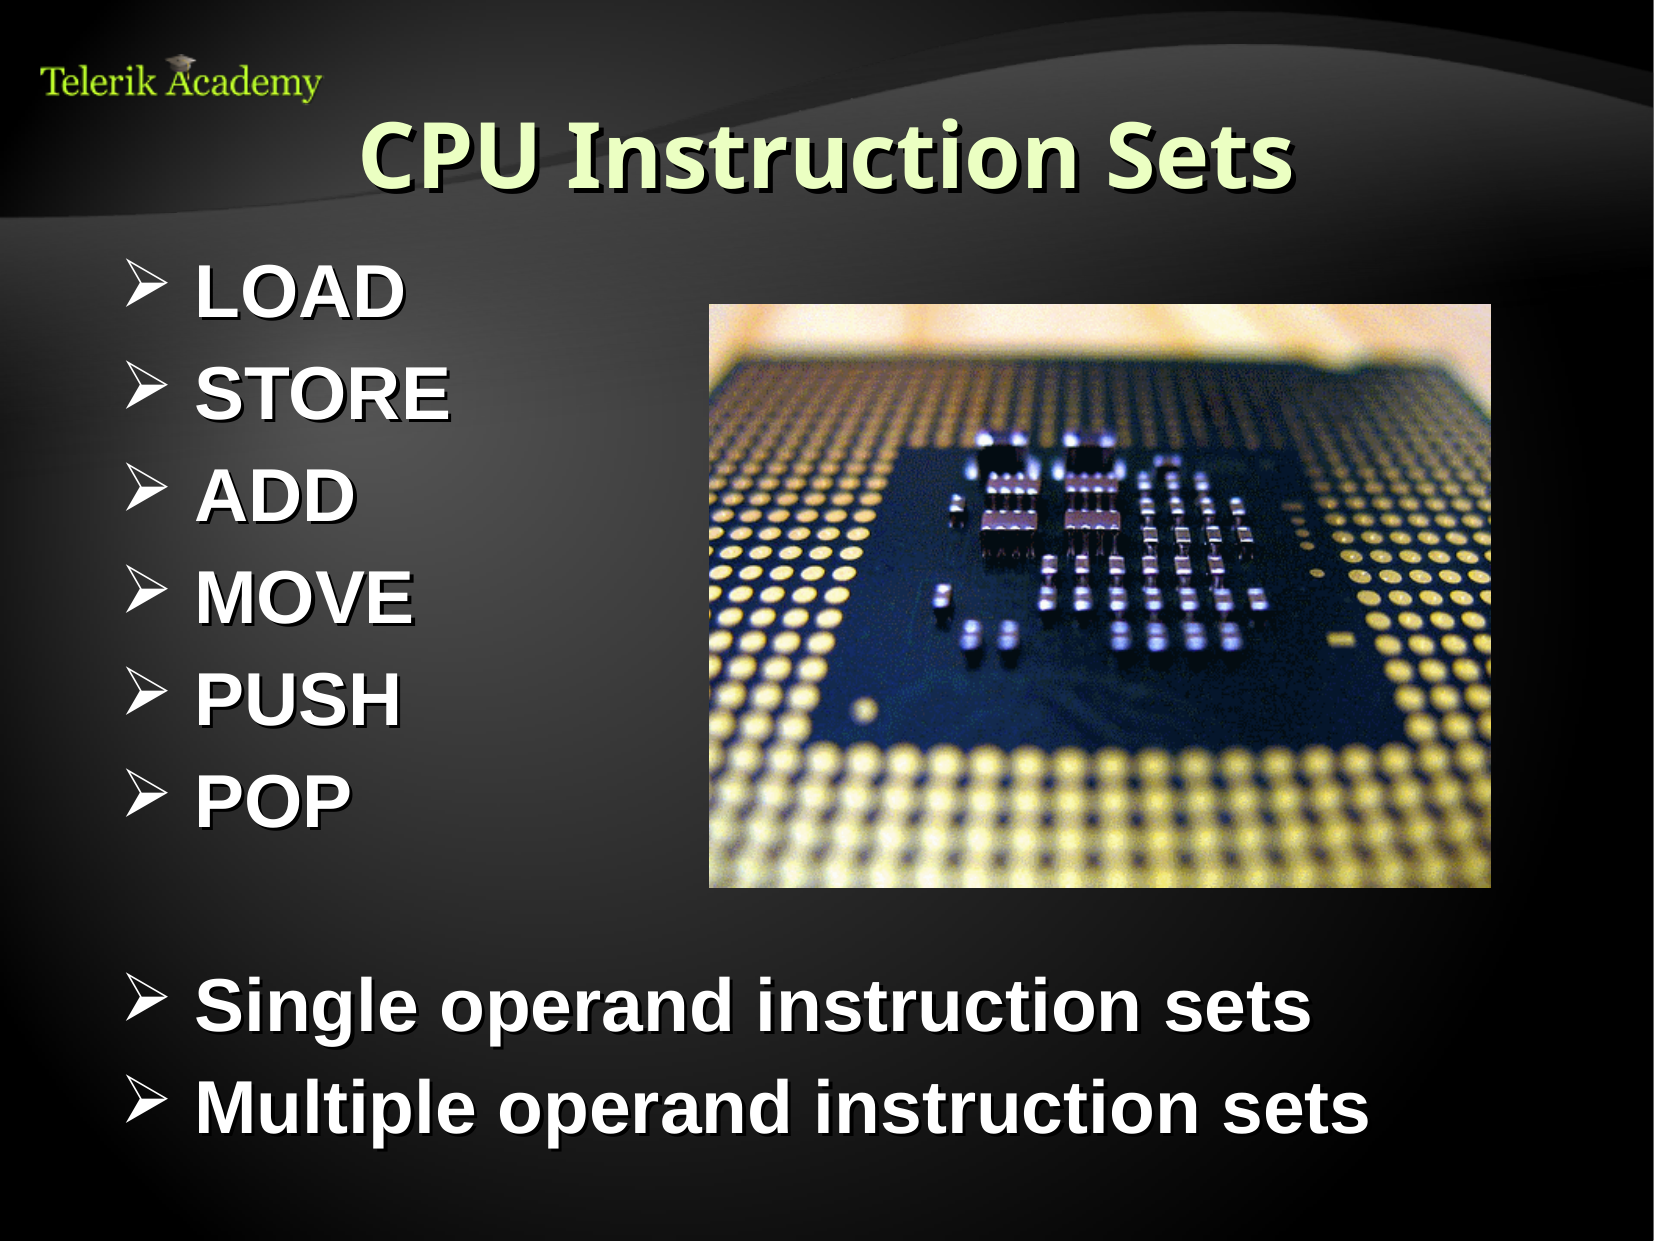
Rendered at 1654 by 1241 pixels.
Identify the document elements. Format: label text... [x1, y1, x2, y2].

title CPU Instruction Sets [82, 49, 1571, 257]
picture [0, 0, 1654, 1241]
subtitle LOAD STORE ADD MOVE PUSH POP Single operand instruction sets Multiple operand instruction sets [120, 249, 1636, 1150]
